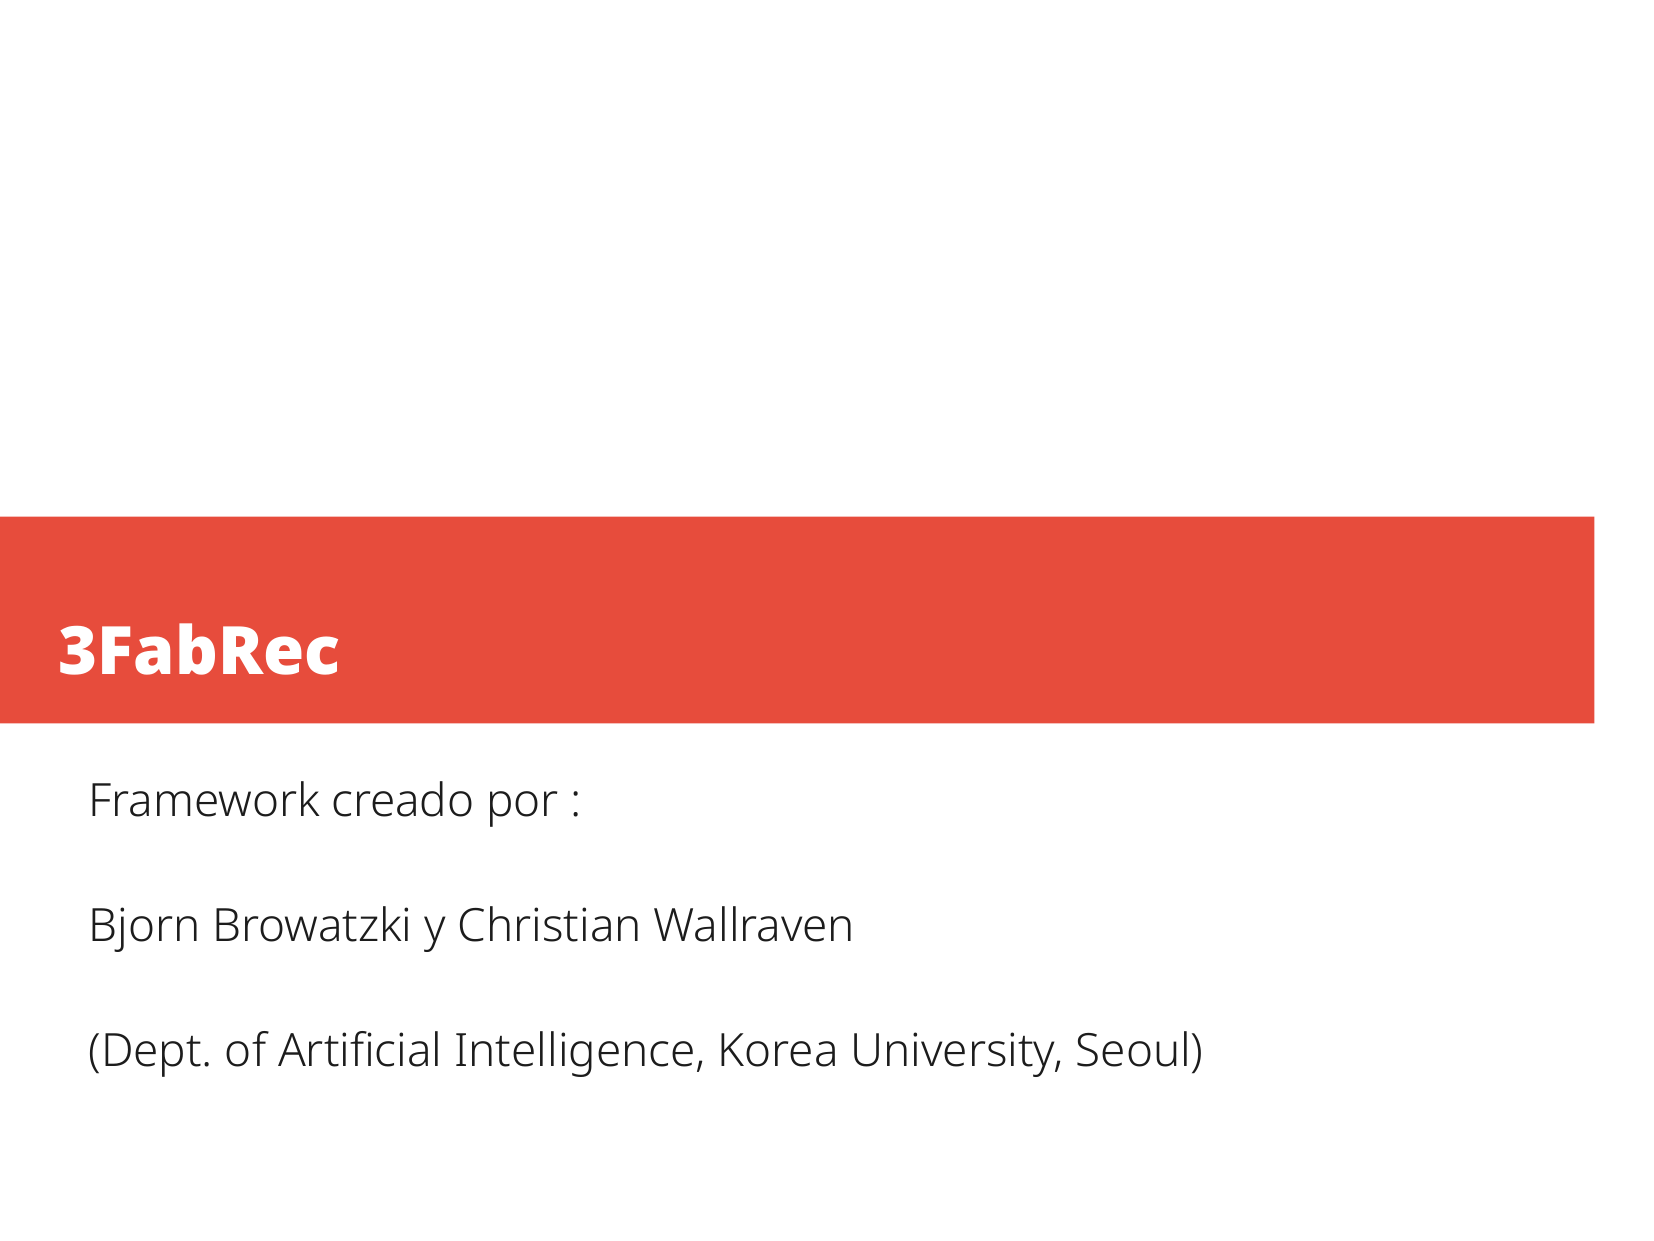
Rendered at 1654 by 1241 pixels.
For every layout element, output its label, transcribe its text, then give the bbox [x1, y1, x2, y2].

title 3FabRec [59, 546, 1595, 694]
subtitle Framework creado por : Bjorn Browatzki y Christian Wallraven (Dept. of Artificial Intelligence, Korea University, Seoul) [88, 767, 1595, 1182]
